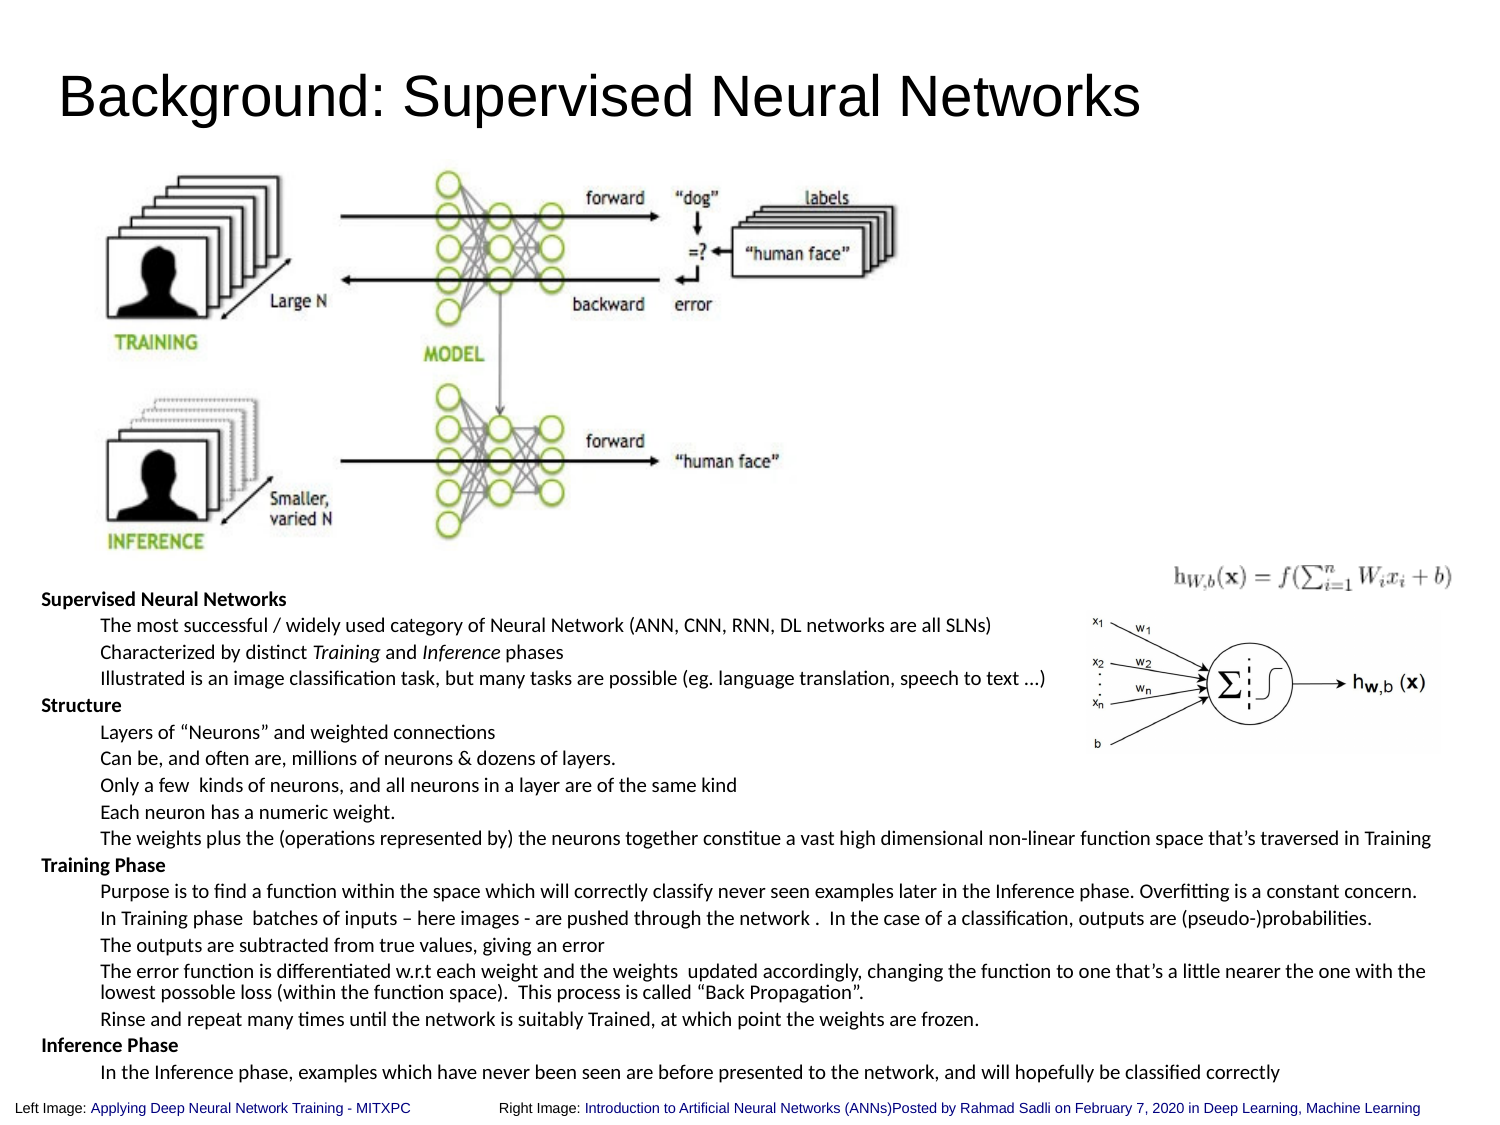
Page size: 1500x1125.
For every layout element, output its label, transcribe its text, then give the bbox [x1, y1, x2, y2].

list Supervised Neural Networks The most successful / widely used category of Neural Network (ANN, CNN, RNN, DL networks are all SLNs) Characterized by distinct Training and Inference phases Illustrated is an image classification task, but many tasks are possible (eg. language translation, speech to text ...) Structure Layers of “Neurons” and weighted connections Can be, and often are, millions of neurons & dozens of layers. Only a few kinds of neurons, and all neurons in a layer are of the same kind Each neuron has a numeric weight. The weights plus the (operations represented by) the neurons together constitue a vast high dimensional non-linear function space that’s traversed in Training Training Phase Purpose is to find a function within the space which will correctly classify never seen examples later in the Inference phase. Overfitting is a constant concern. In Training phase batches of inputs – here images - are pushed through the network . In the case of a classification, outputs are (pseudo-)probabilities. The outputs are subtracted from true values, giving an error The error function is differentiated w.r.t each weight and the weights updated accordingly, changing the function to one that’s a little nearer the one with the lowest possoble loss (within the function space). This process is called “Back Propagation”. Rinse and repeat many times until the network is suitably Trained, at which point the weights are frozen. Inference Phase In the Inference phase, examples which have never been seen are before presented to the network, and will hopefully be classified correctly [41, 590, 1459, 1063]
picture [70, 159, 956, 562]
text_box Right Image: Introduction to Artiﬁcial Neural Networks (ANNs)Posted by Rahmad Sadli on February 7, 2020 in Deep Learning, Machine Learning [484, 1092, 1500, 1125]
title Background: Supervised Neural Networks [59, 23, 1231, 169]
picture [1086, 610, 1441, 754]
picture [1174, 565, 1453, 591]
text_box Left Image: Applying Deep Neural Network Training - MITXPC [0, 1092, 484, 1125]
